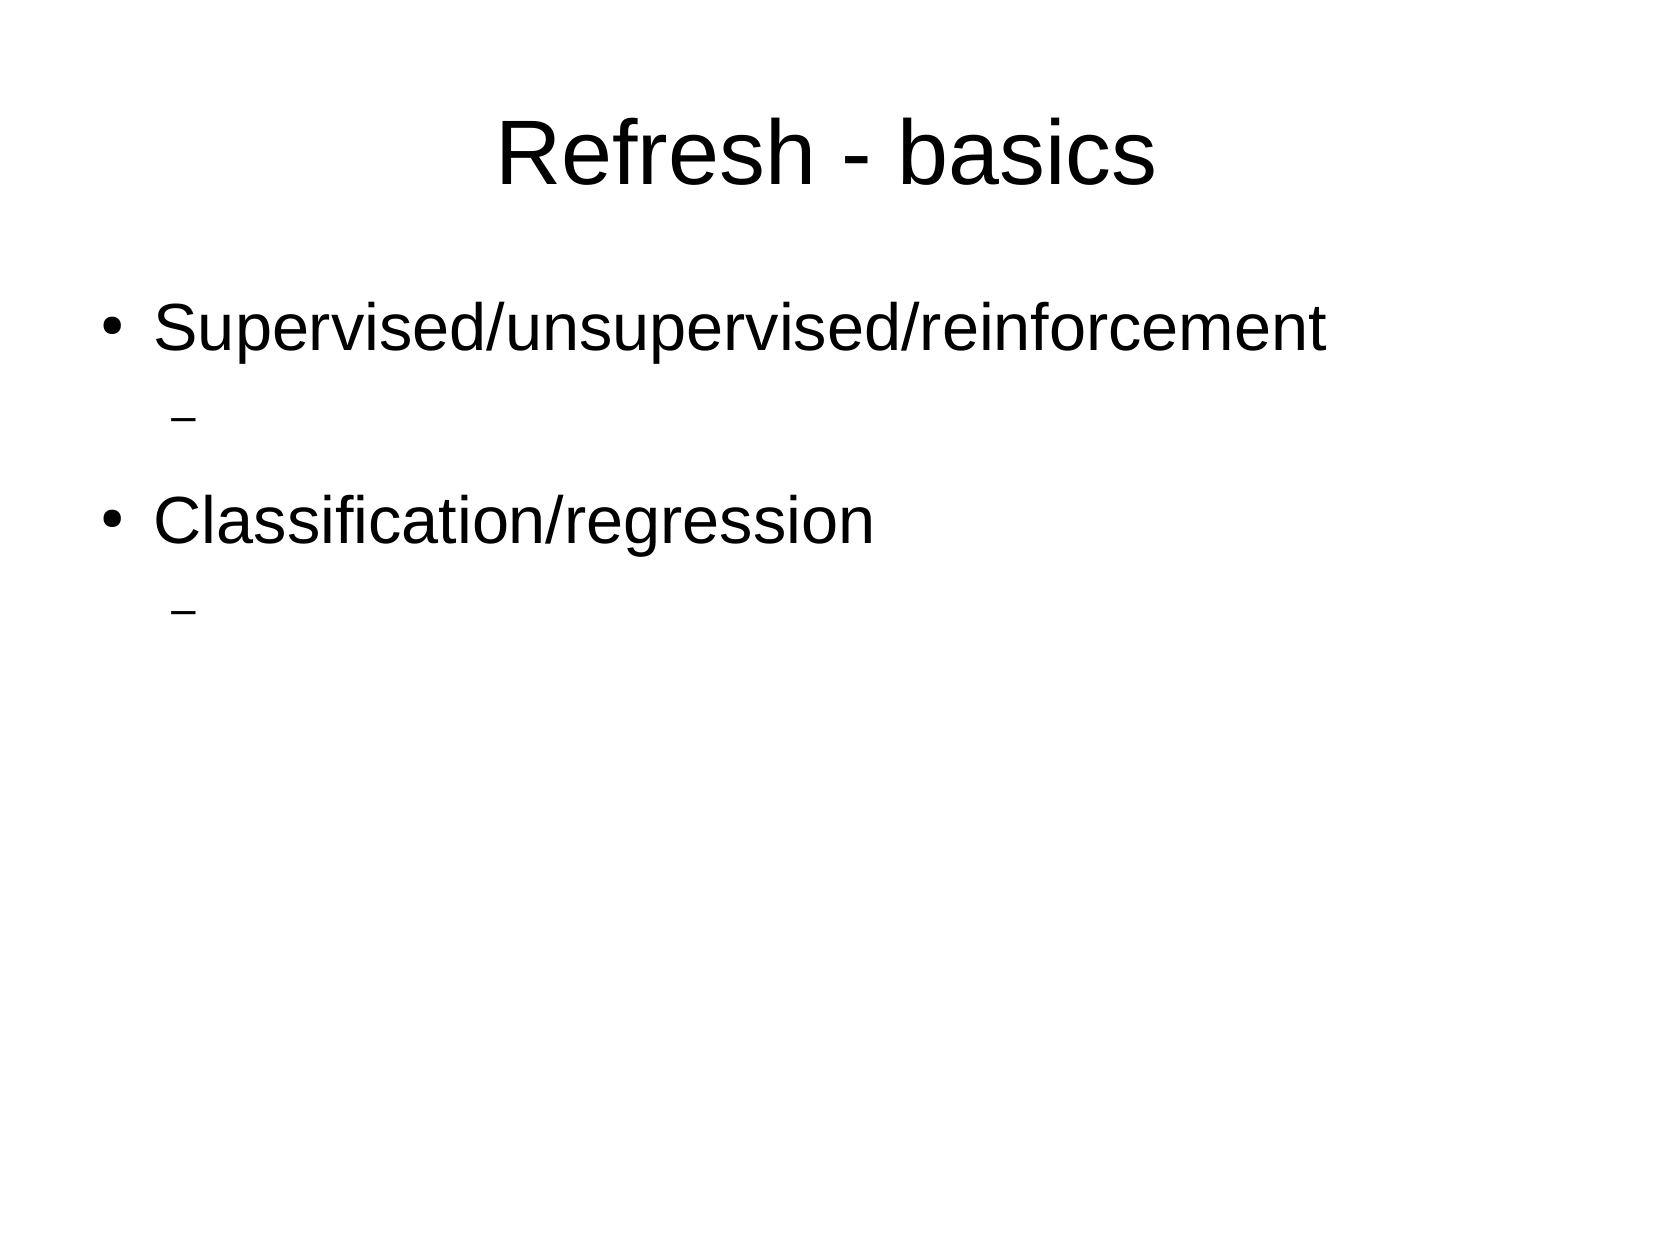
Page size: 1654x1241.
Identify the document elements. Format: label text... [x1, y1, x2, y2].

title Refresh - basics [82, 49, 1571, 257]
list Supervised/unsupervised/reinforcement Classification/regression [82, 290, 1571, 1010]
